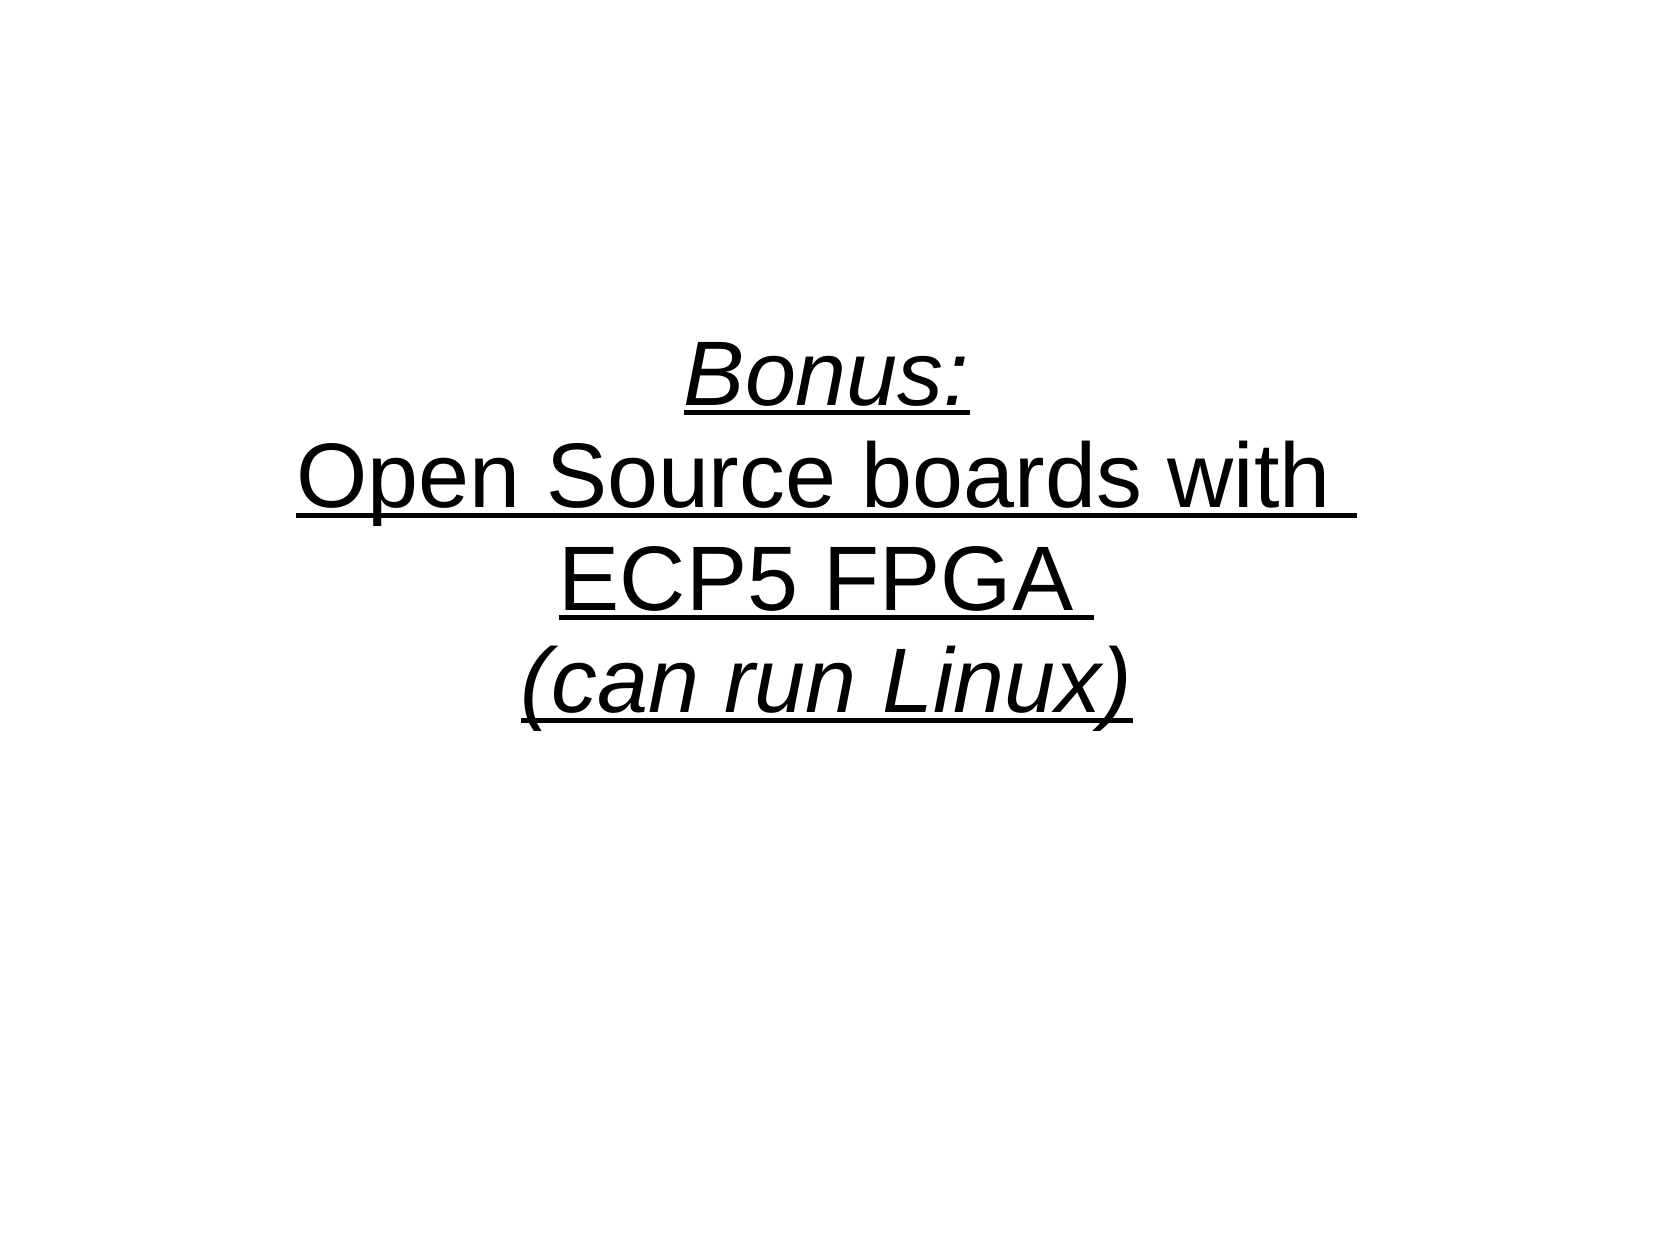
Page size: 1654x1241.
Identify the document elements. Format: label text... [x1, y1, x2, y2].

title Bonus: Open Source boards with ECP5 FPGA (can run Linux) [82, 49, 1571, 1006]
